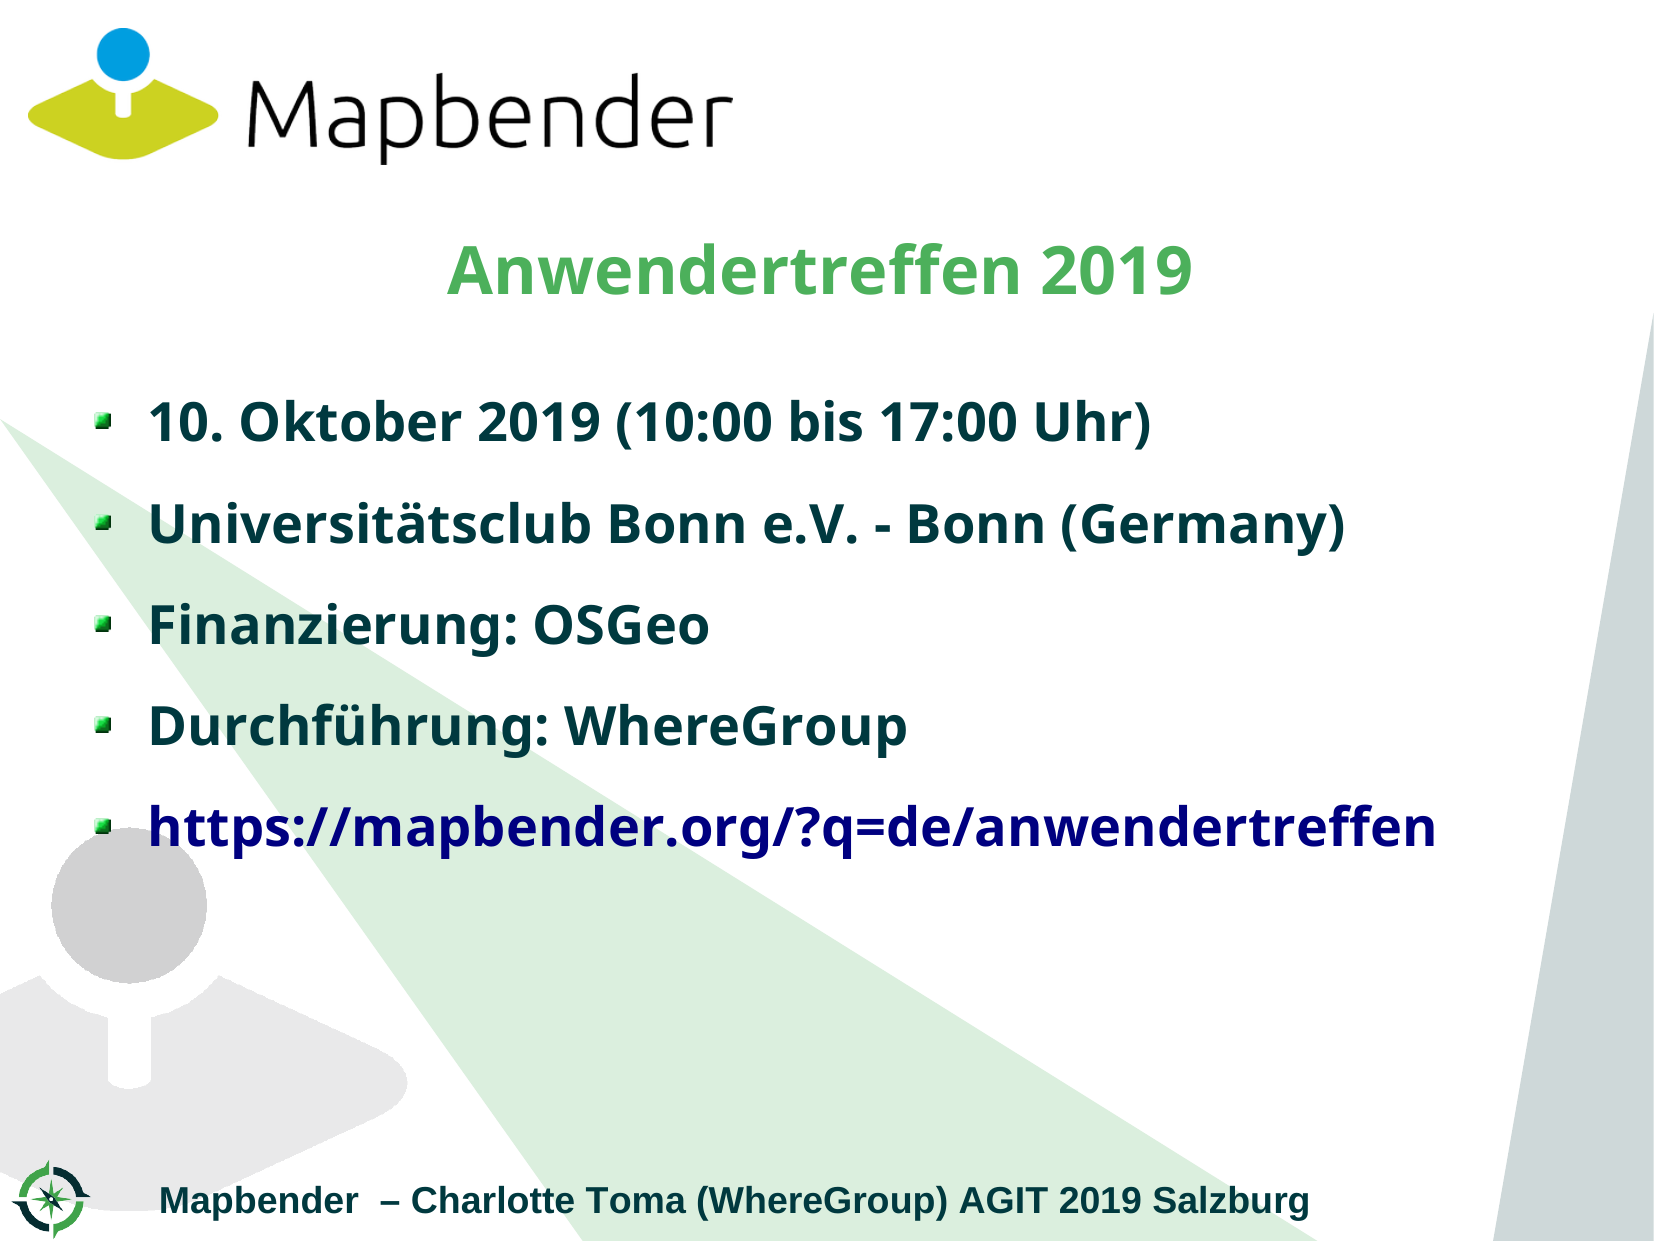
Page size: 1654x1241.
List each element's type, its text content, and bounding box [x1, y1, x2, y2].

picture [28, 28, 733, 165]
title Anwendertreffen 2019 [76, 194, 1565, 343]
list 10. Oktober 2019 (10:00 bis 17:00 Uhr) Universitätsclub Bonn e.V. - Bonn (Germany) Finanzierung: OSGeo Durchführung: WhereGroup https://mapbender.org/?q=de/anwendertreffen [76, 383, 1599, 1173]
picture [10, 1158, 92, 1240]
